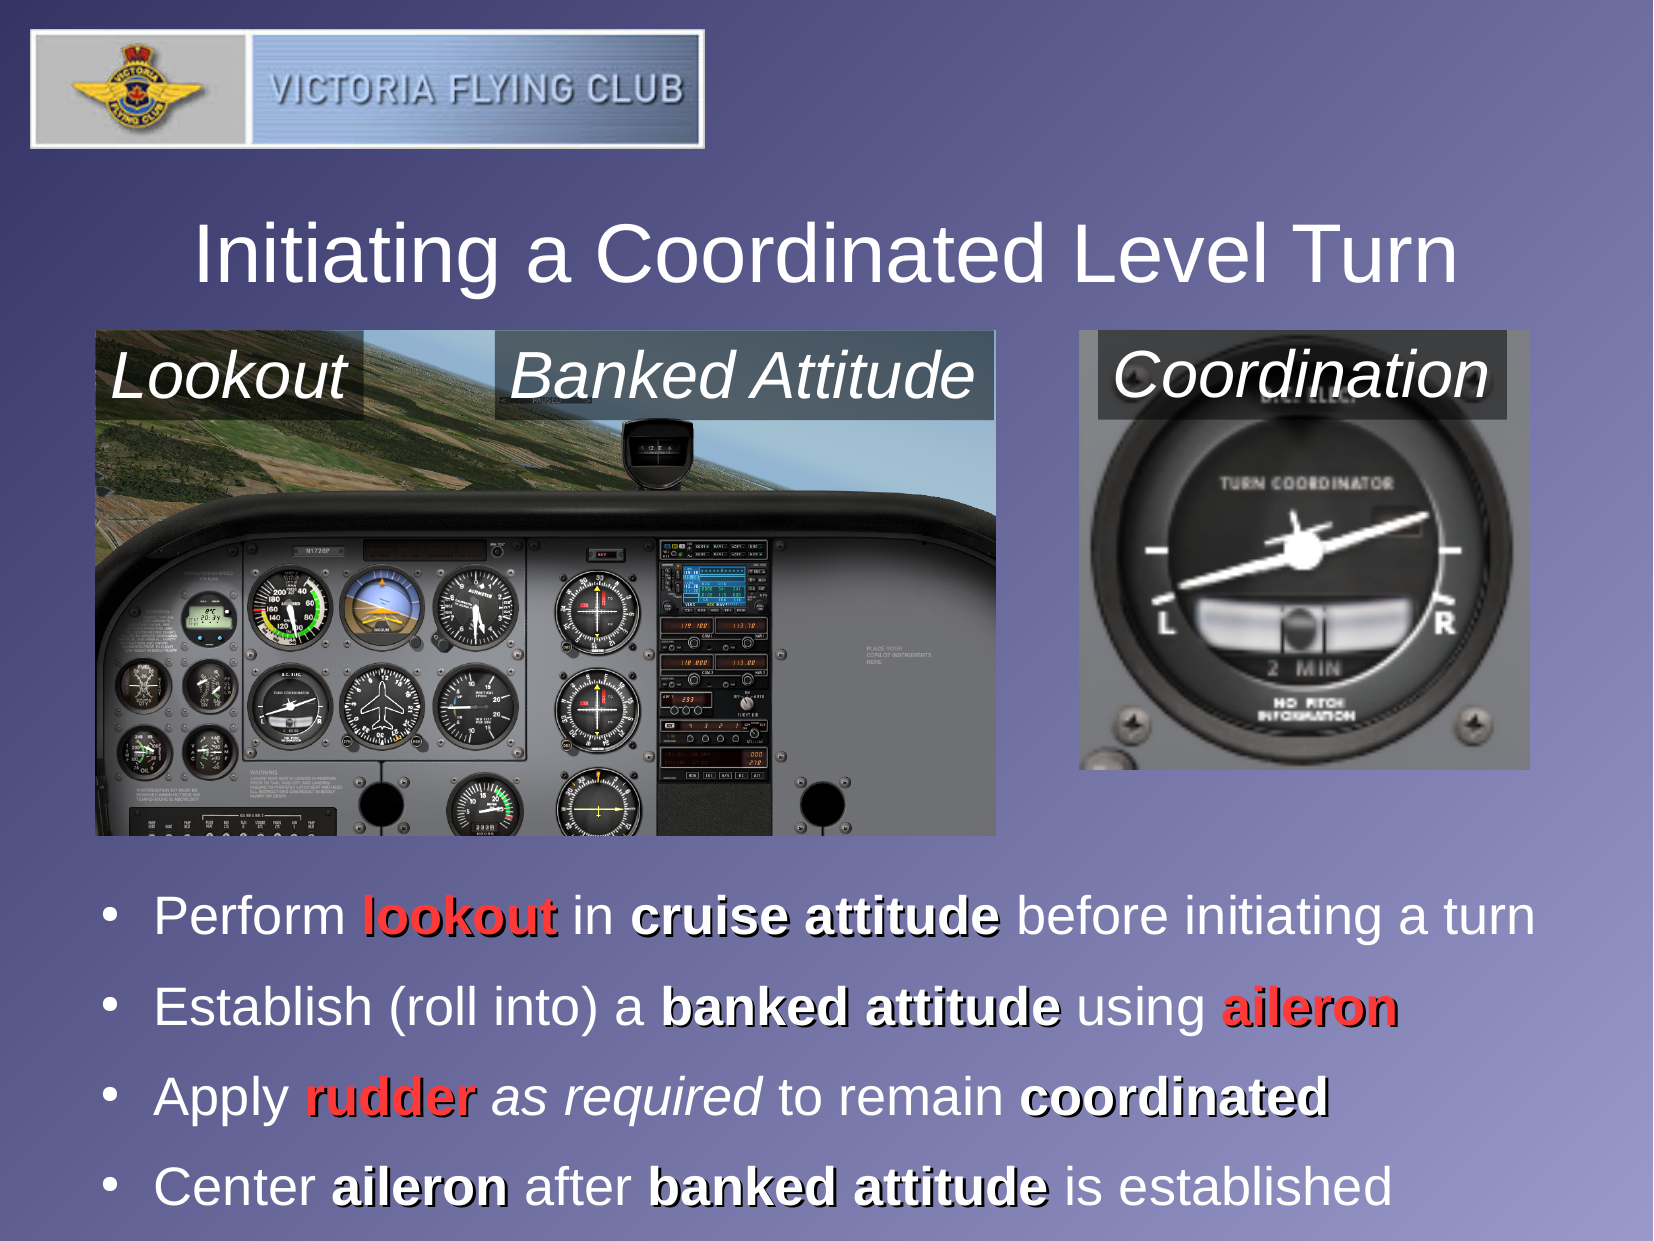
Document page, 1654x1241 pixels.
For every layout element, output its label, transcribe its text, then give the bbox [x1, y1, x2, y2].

picture [95, 330, 996, 836]
title Initiating a Coordinated Level Turn [82, 150, 1571, 358]
picture [1079, 330, 1530, 770]
list Perform lookout in cruise attitude before initiating a turn Establish (roll into) a banked attitude using aileron Apply rudder as required to remain coordinated Center aileron after banked attitude is established [82, 885, 1571, 1231]
text_box Coordination [1098, 330, 1507, 420]
text_box Lookout [95, 330, 364, 421]
picture [30, 29, 705, 149]
text_box Banked Attitude [494, 330, 994, 421]
